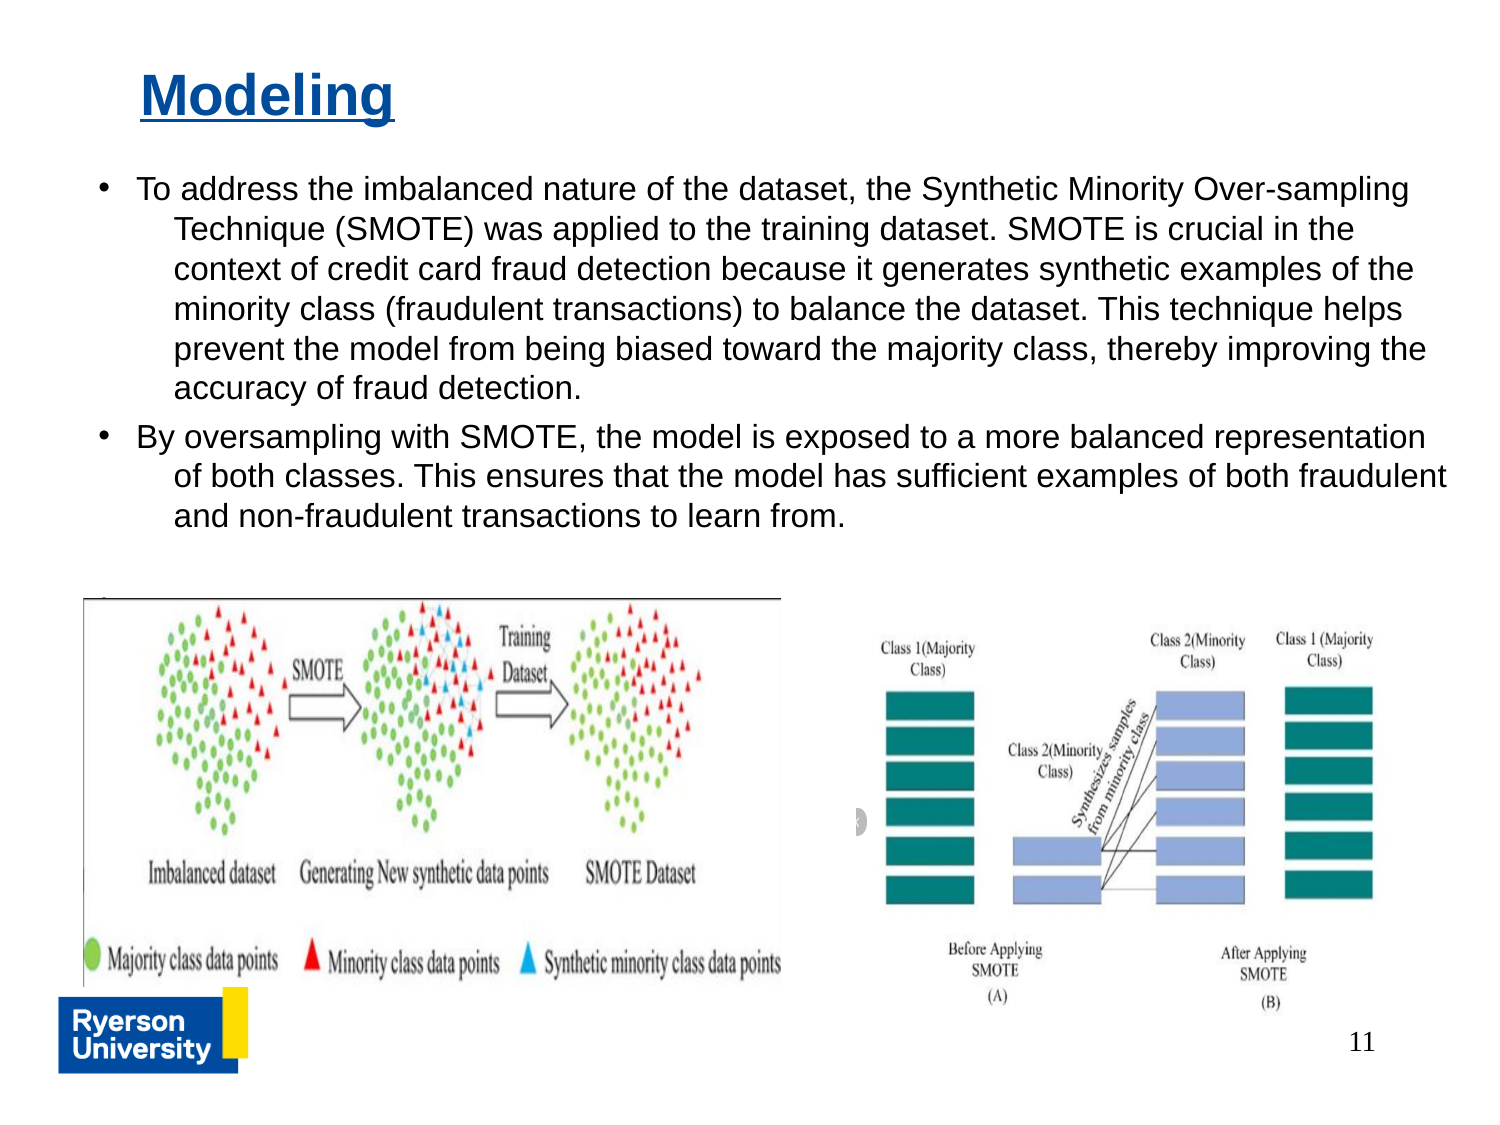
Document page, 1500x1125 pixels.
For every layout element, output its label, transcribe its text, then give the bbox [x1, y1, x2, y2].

text_box [1333, 1009, 1445, 1070]
title Modeling [59, 64, 1446, 240]
picture [856, 599, 1389, 1016]
list To address the imbalanced nature of the dataset, the Synthetic Minority Over-sampling Technique (SMOTE) was applied to the training dataset. SMOTE is crucial in the context of credit card fraud detection because it generates synthetic examples of the minority class (fraudulent transactions) to balance the dataset. This technique helps prevent the model from being biased toward the majority class, thereby improving the accuracy of fraud detection. By oversampling with SMOTE, the model is exposed to a more balanced representation of both classes. This ensures that the model has sufficient examples of both fraudulent and non-fraudulent transactions to learn from. [83, 159, 1469, 851]
picture [83, 598, 781, 987]
